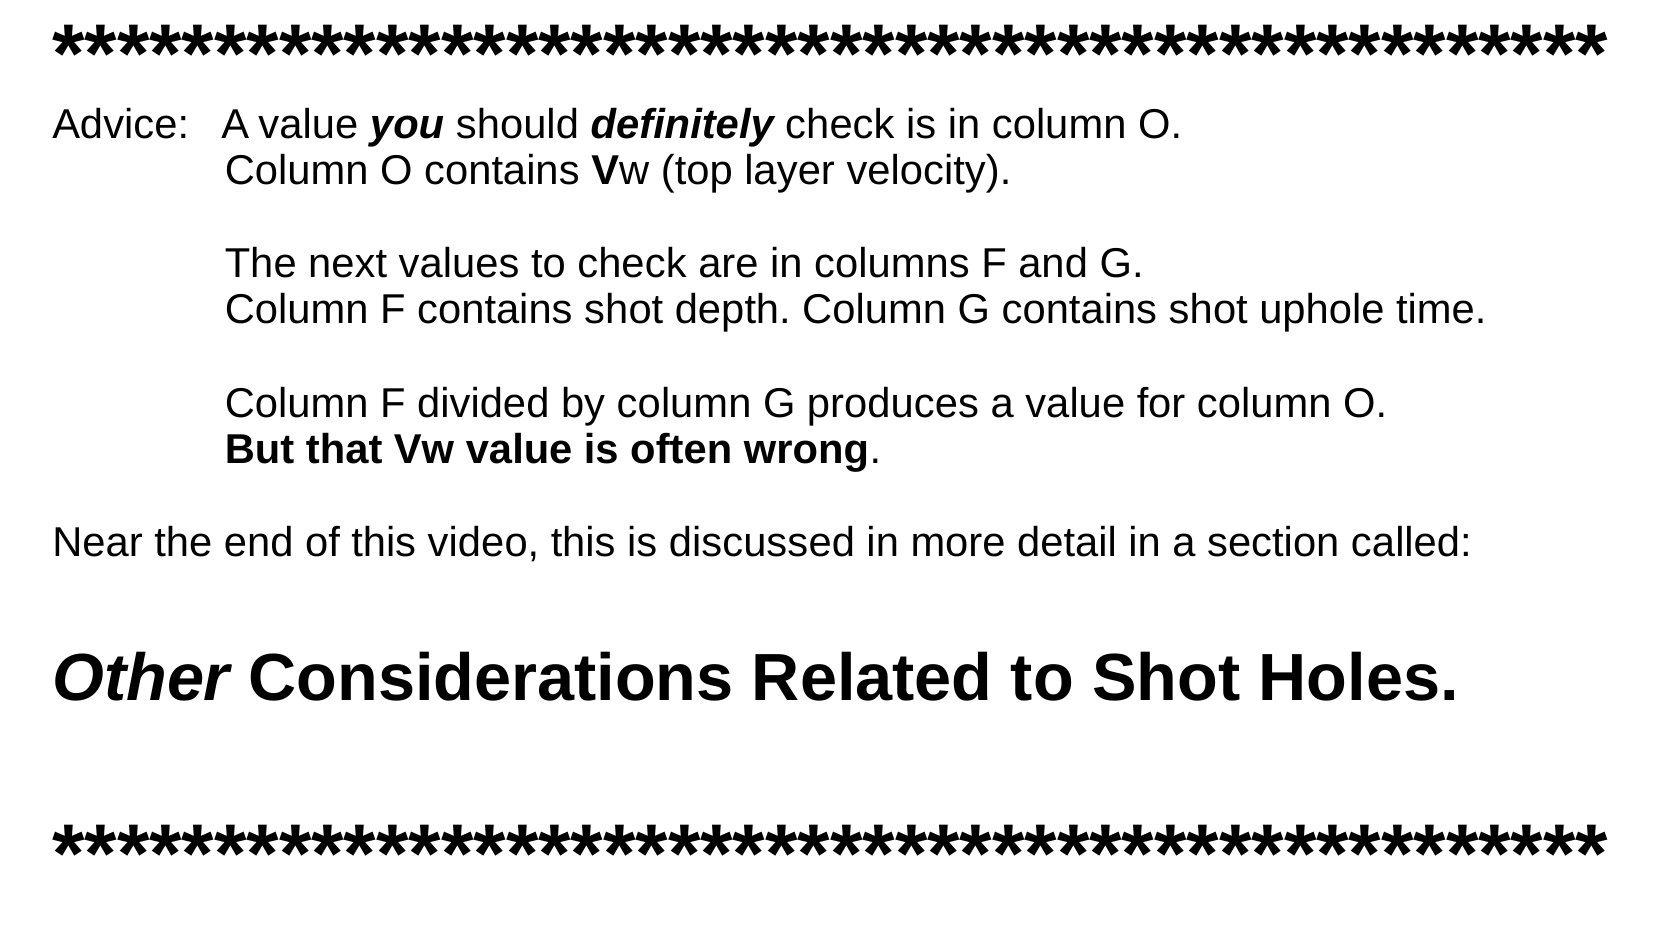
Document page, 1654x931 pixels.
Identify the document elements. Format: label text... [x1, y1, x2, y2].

text_box ************************************************Advice: A value you should definitely check is in column O. Column O contains Vw (top layer velocity). The next values to check are in columns F and G. Column F contains shot depth. Column G contains shot uphole time. Column F divided by column G produces a value for column O. But that Vw value is often wrong. Near the end of this video, this is discussed in more detail in a section called: Other Considerations Related to Shot Holes. ************************************************ [37, 0, 1654, 931]
